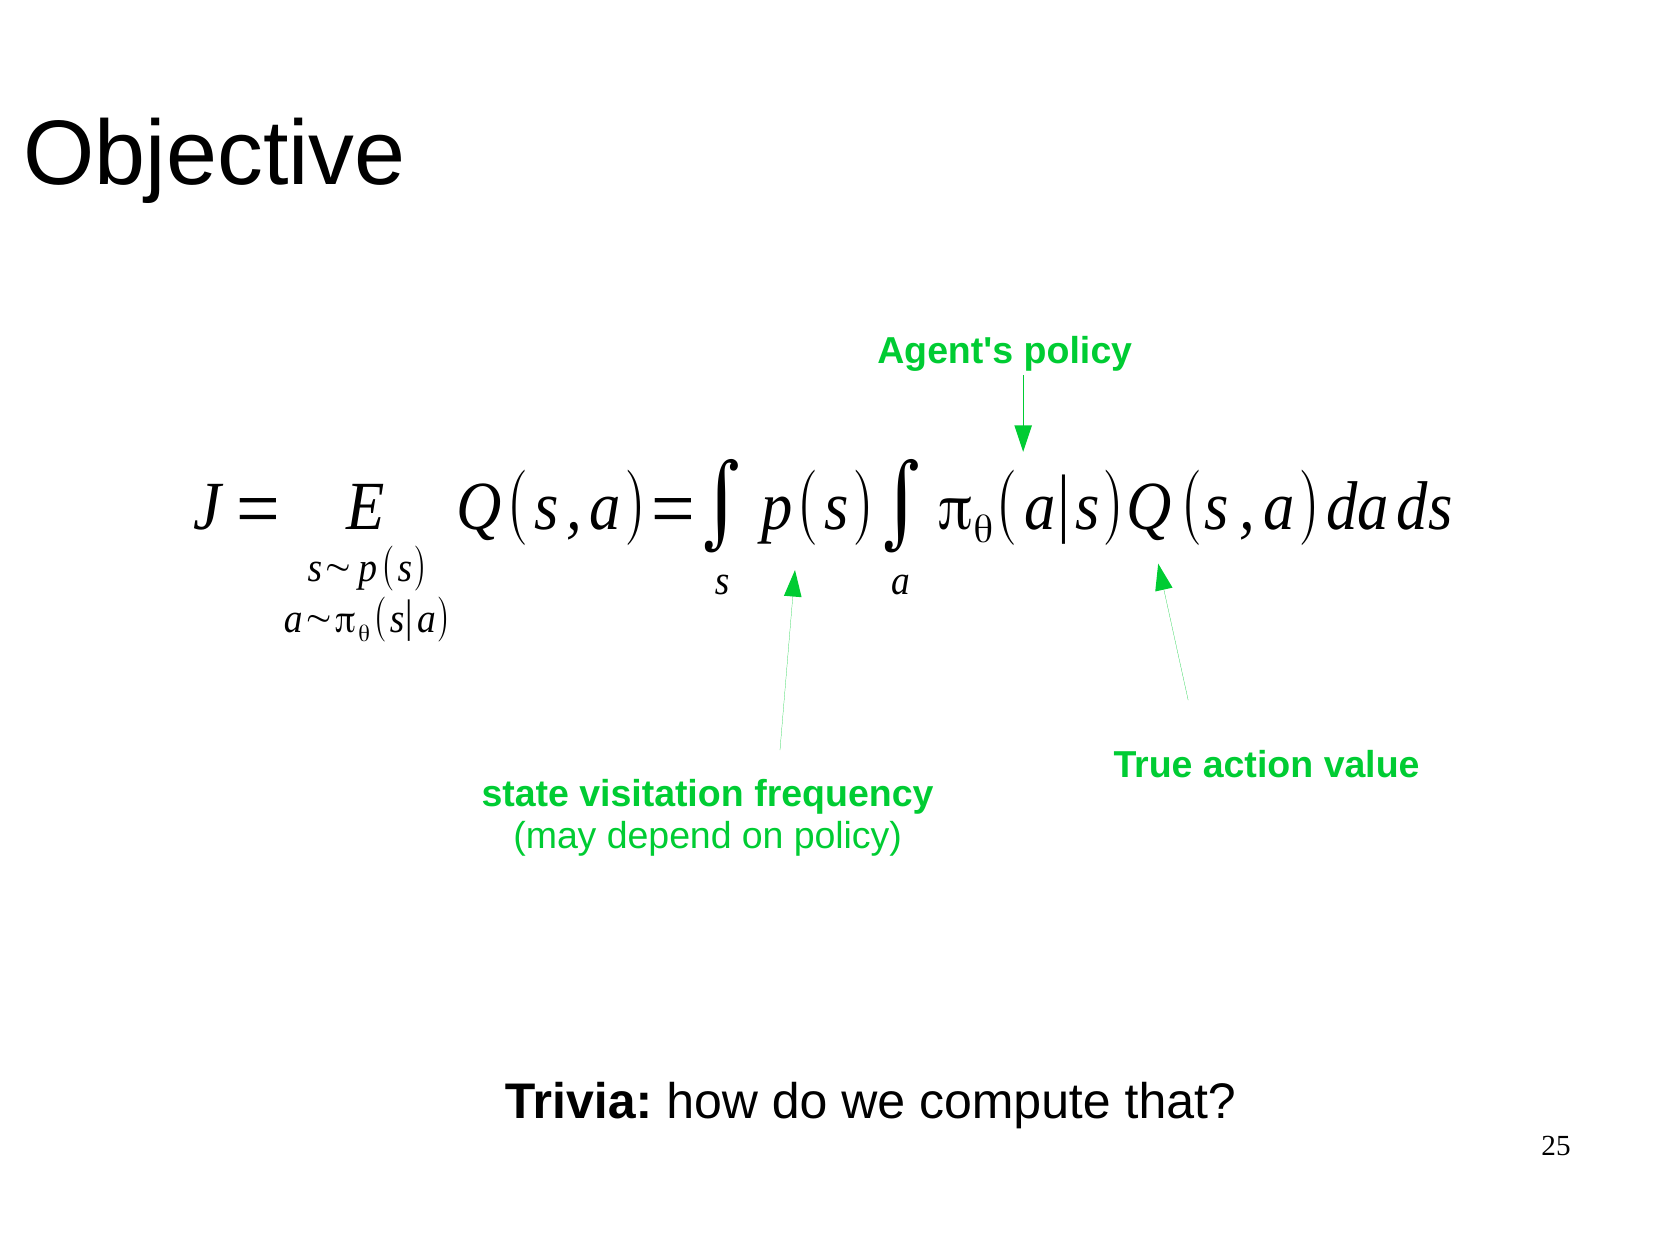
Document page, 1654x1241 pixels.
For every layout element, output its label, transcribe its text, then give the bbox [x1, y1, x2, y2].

text_box True action value [1098, 735, 1435, 793]
list [82, 290, 1571, 1010]
text_box Agent's policy [862, 322, 1148, 421]
text_box state visitation frequency (may depend on policy) [466, 765, 949, 864]
text_box Trivia: how do we compute that? [490, 1065, 1411, 1141]
chart [178, 452, 1469, 645]
title Objective [23, 49, 1512, 257]
